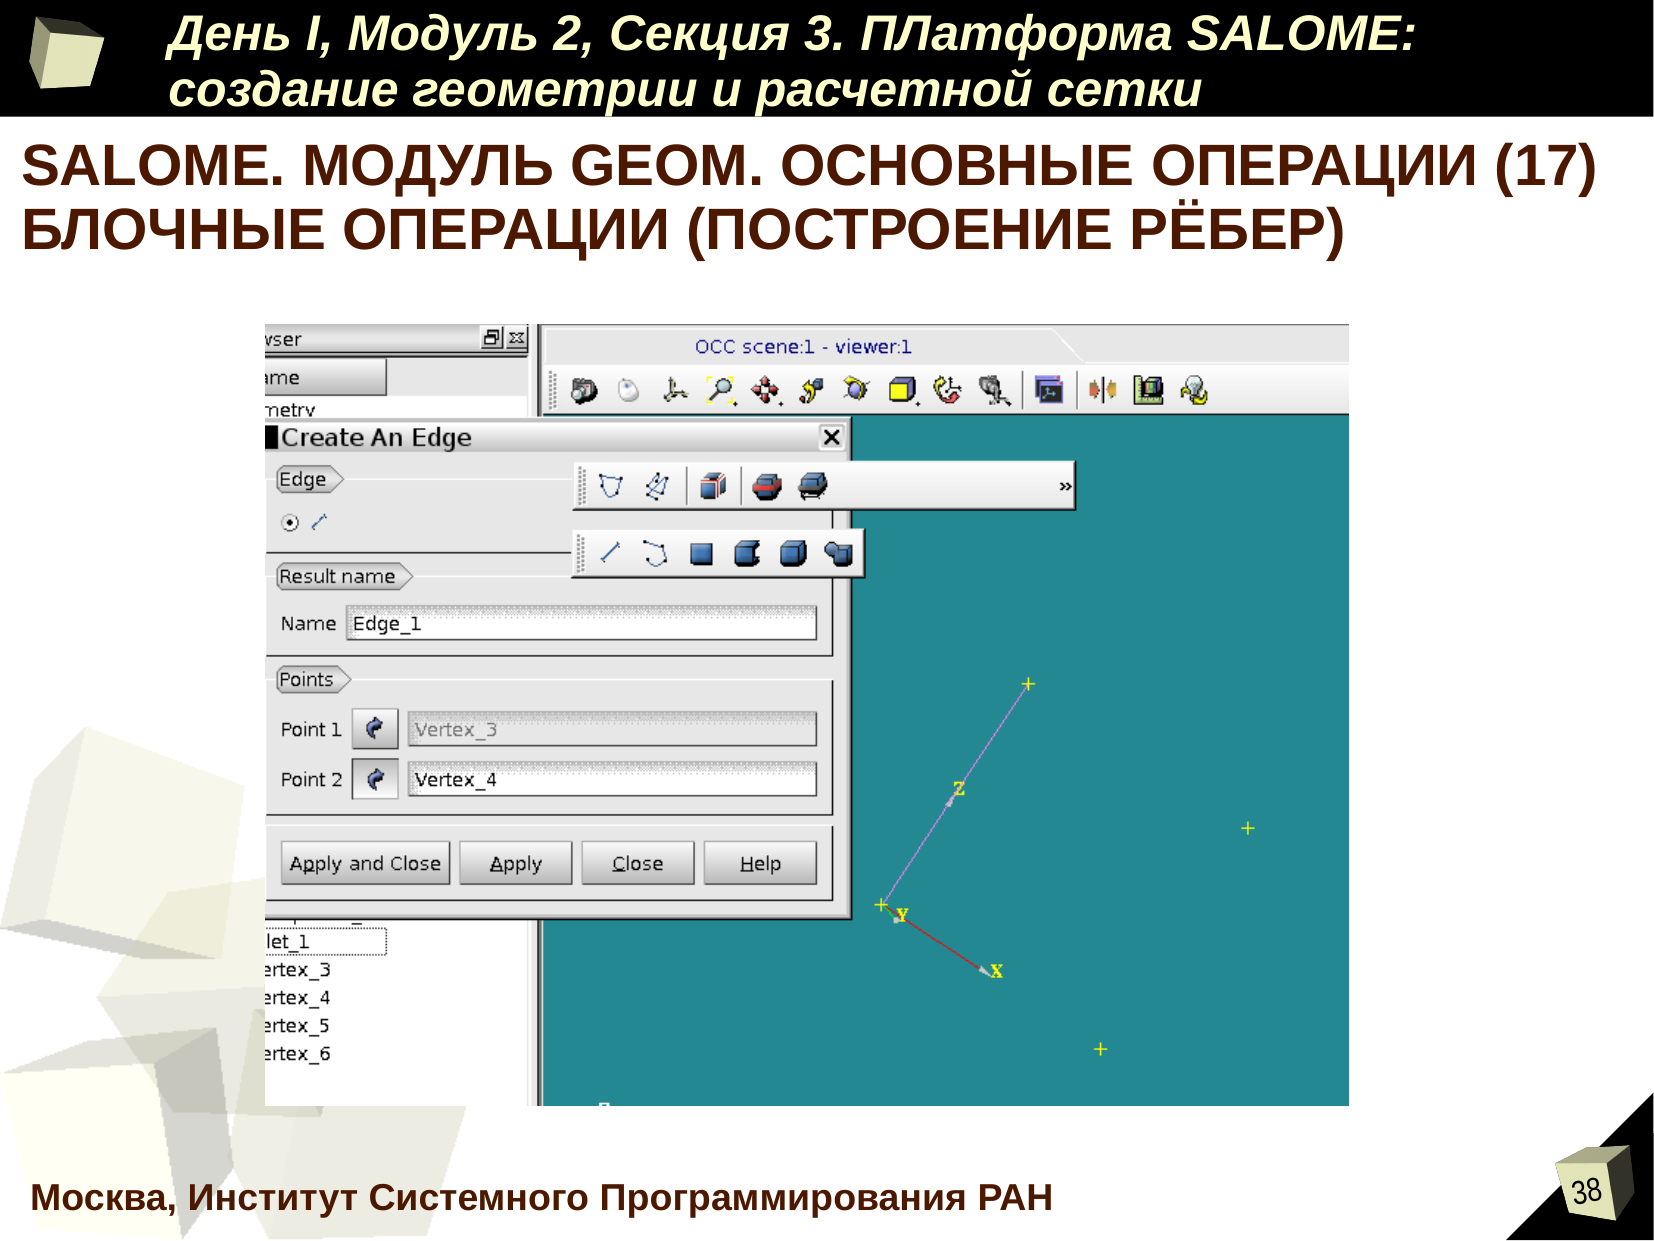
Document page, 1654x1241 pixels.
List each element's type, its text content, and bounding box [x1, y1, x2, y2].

picture [0, 324, 1349, 1241]
picture [464, 1193, 472, 1198]
text_box SALOME. МОДУЛЬ GEOM. ОСНОВНЫЕ ОПЕРАЦИИ (17) БЛОЧНЫЕ ОПЕРАЦИИ (ПОСТРОЕНИЕ РЁБЕР) [6, 124, 1654, 270]
